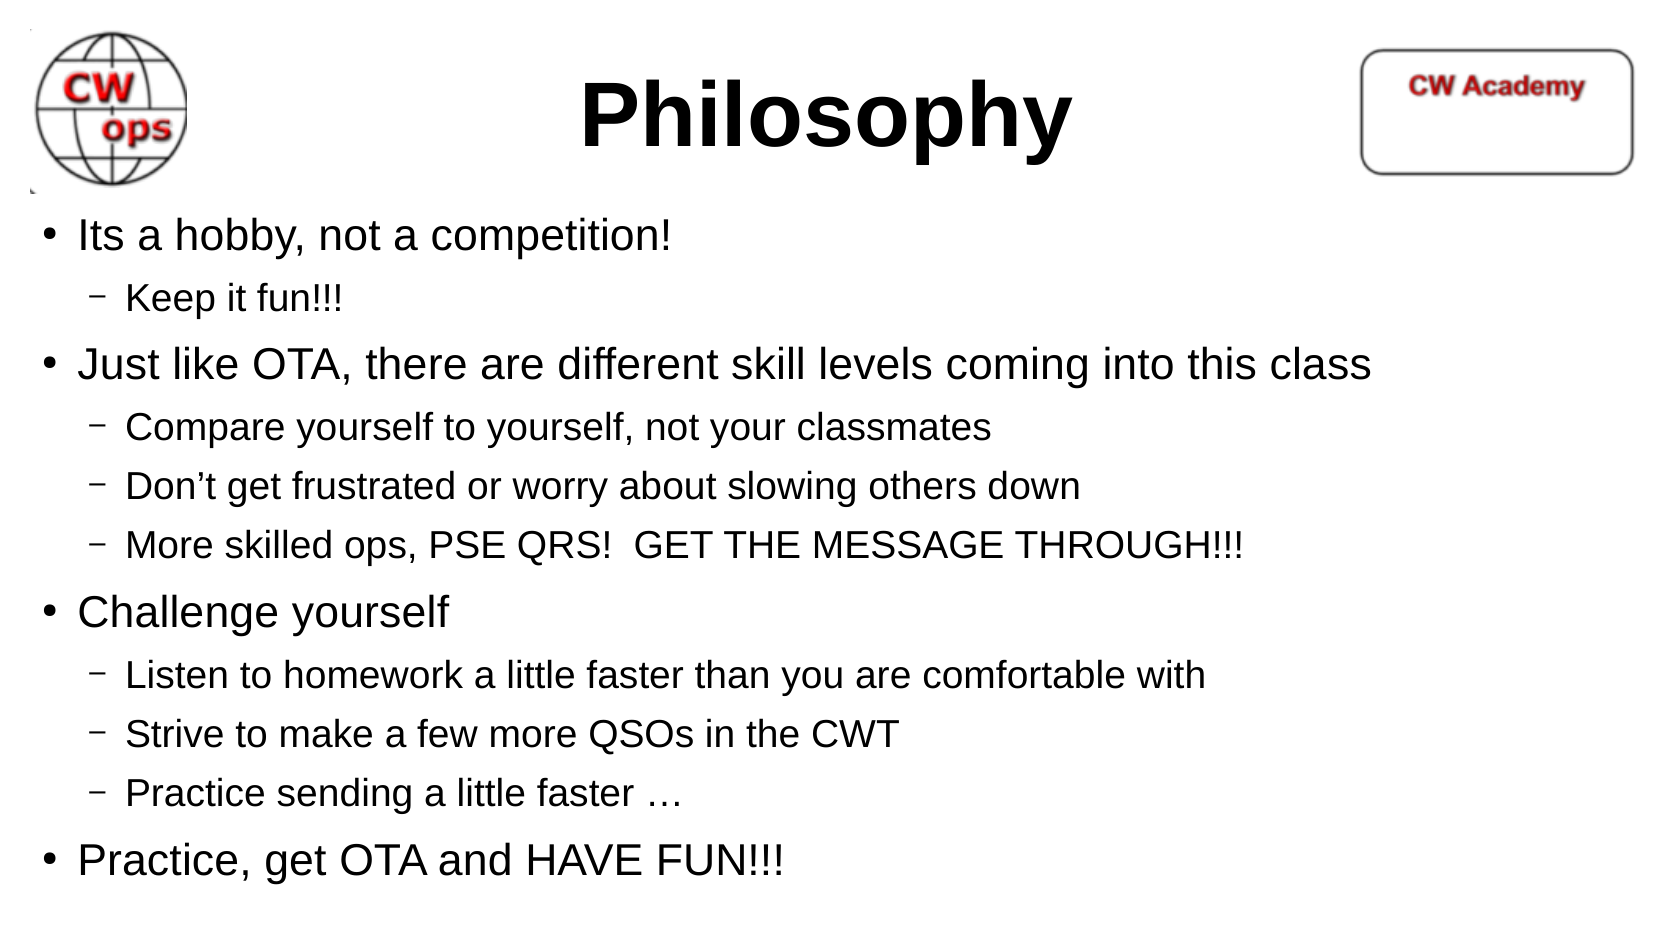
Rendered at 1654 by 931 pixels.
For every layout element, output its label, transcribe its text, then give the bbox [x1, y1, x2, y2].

picture [1571, 37, 1640, 186]
list Its a hobby, not a competition! Keep it fun!!! Just like OTA, there are different skill levels coming into this class Compare yourself to yourself, not your classmates Don’t get frustrated or worry about slowing others down More skilled ops, PSE QRS! GET THE MESSAGE THROUGH!!! Challenge yourself Listen to homework a little faster than you are comfortable with Strive to make a few more QSOs in the CWT Practice sending a little faster … Practice, get OTA and HAVE FUN!!! [30, 210, 1591, 886]
title Philosophy [82, 37, 1571, 193]
picture [30, 29, 187, 194]
